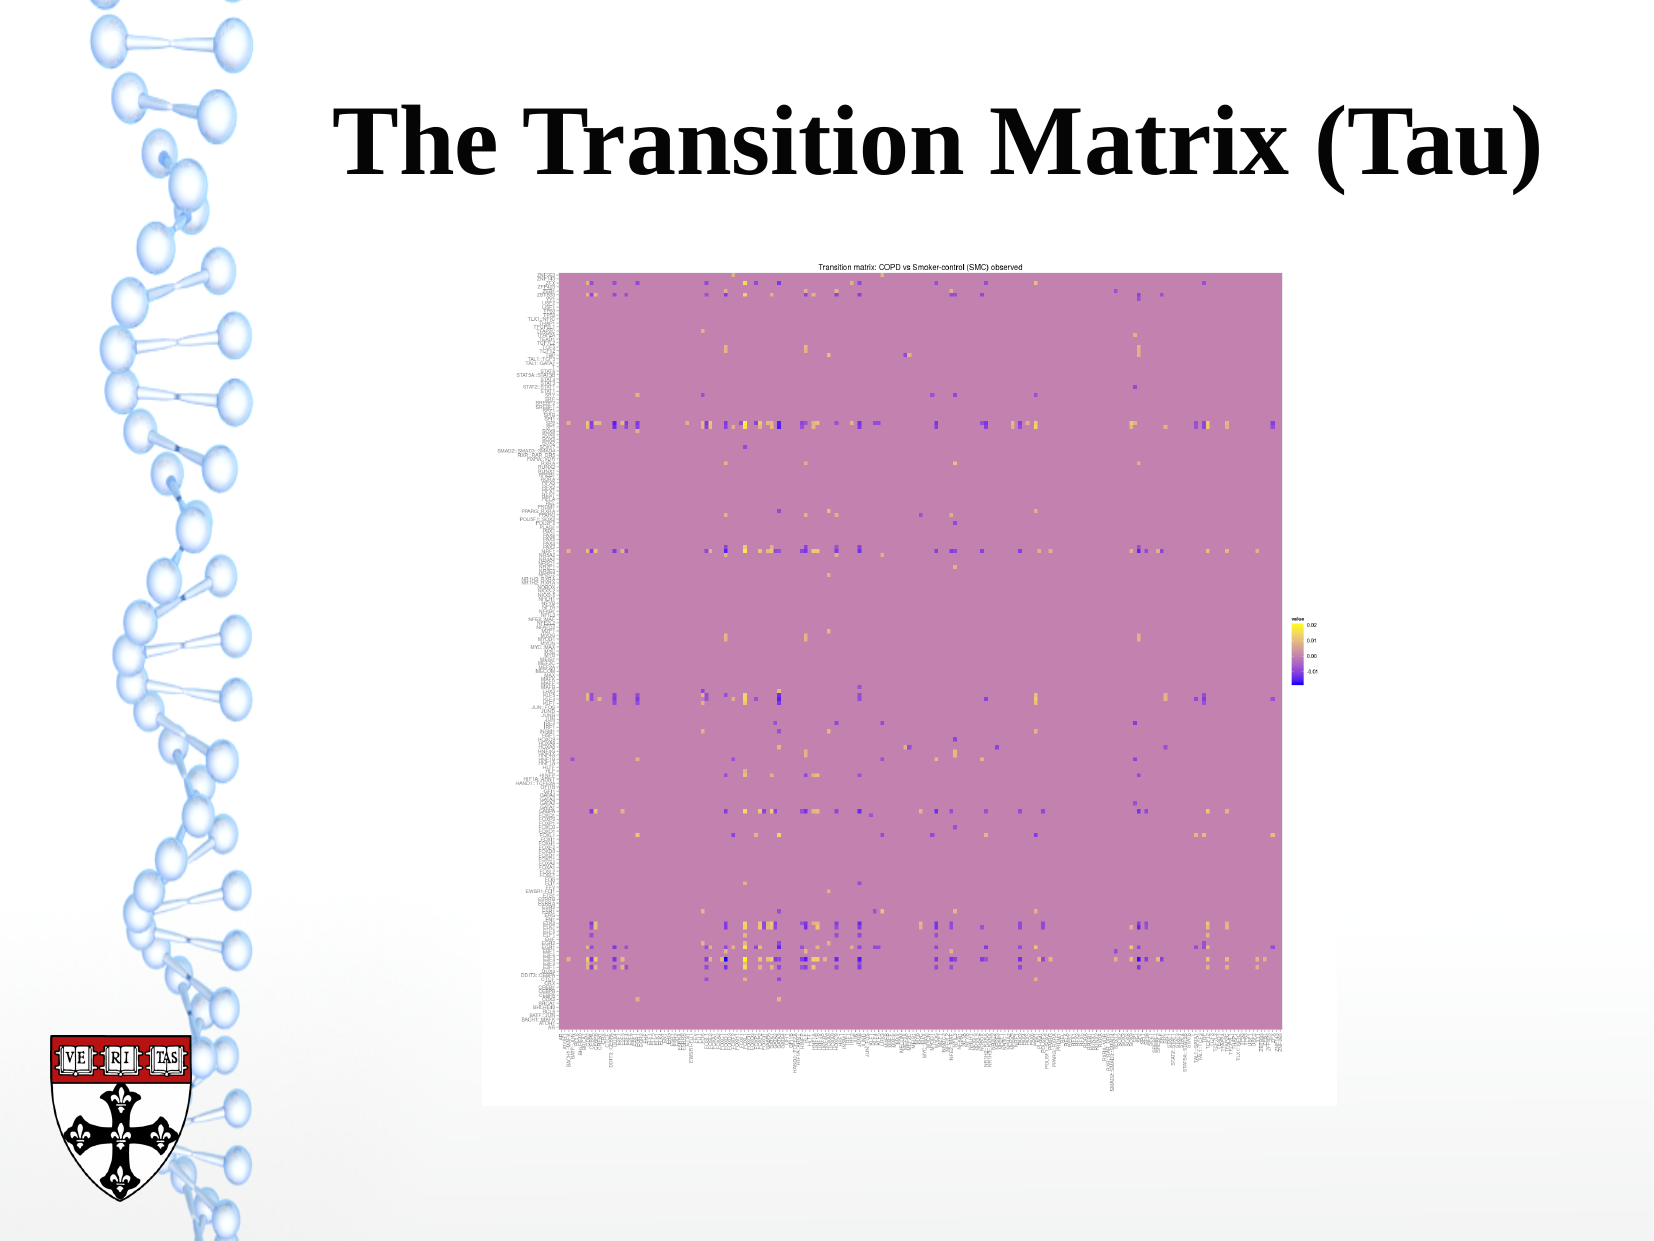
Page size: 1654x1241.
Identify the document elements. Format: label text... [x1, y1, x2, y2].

picture [0, 0, 1654, 1241]
title The Transition Matrix (Tau) [194, 37, 1654, 245]
